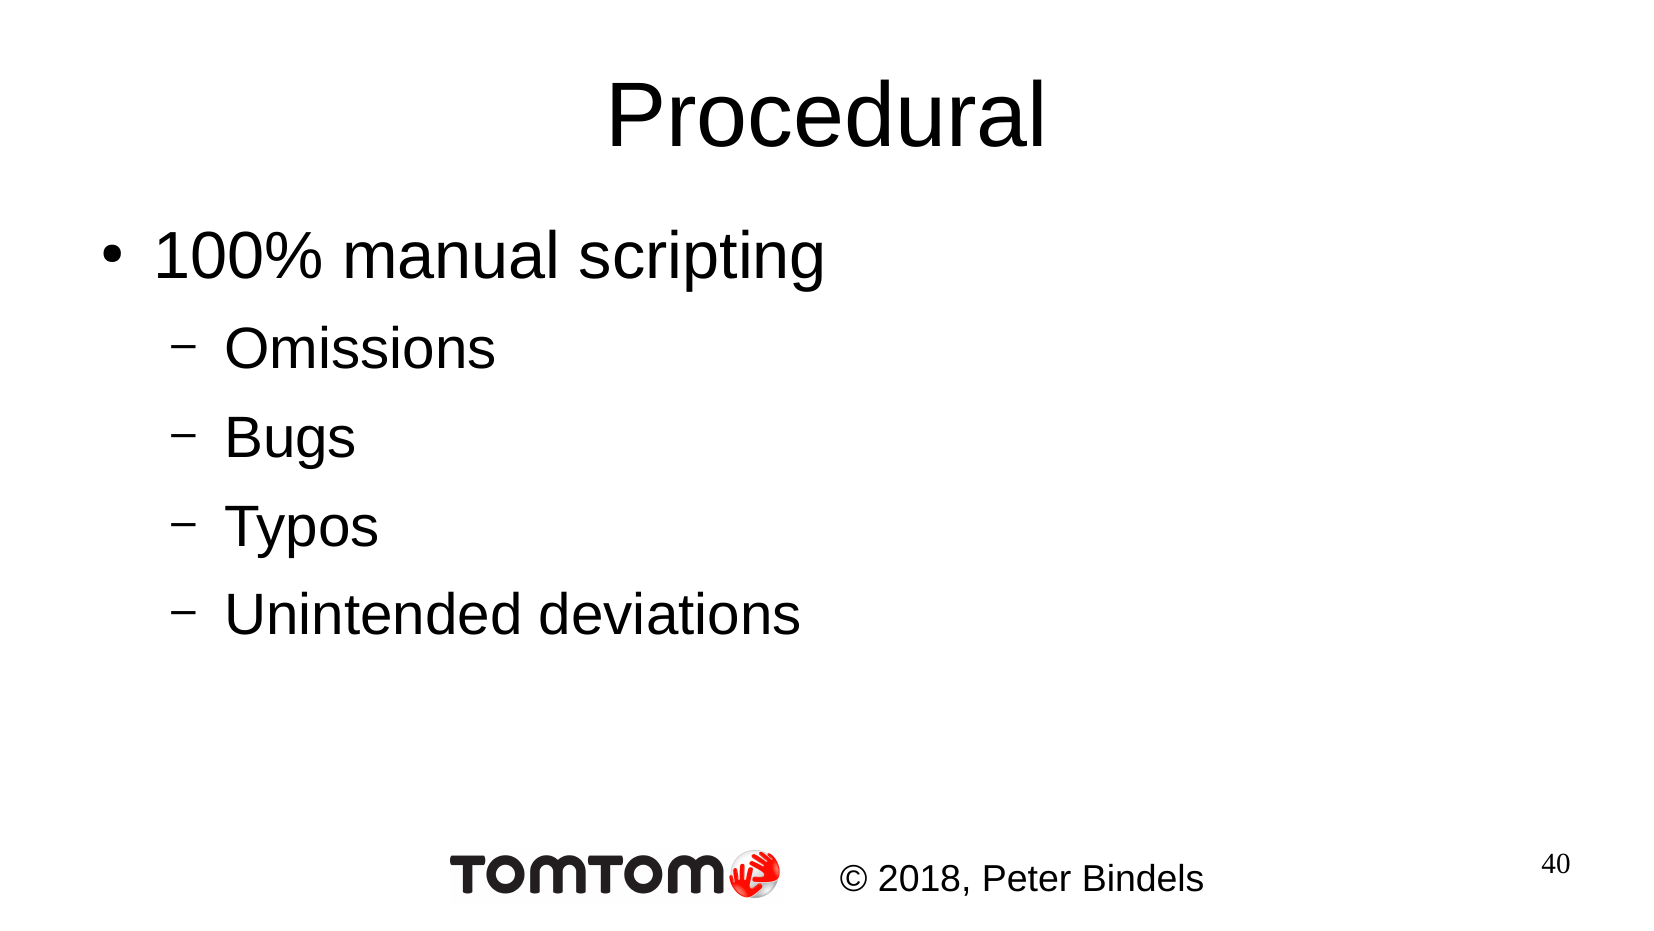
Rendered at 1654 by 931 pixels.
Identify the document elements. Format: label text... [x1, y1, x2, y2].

title Procedural [82, 37, 1571, 193]
picture [450, 847, 784, 905]
list 100% manual scripting Omissions Bugs Typos Unintended deviations [82, 217, 1571, 758]
